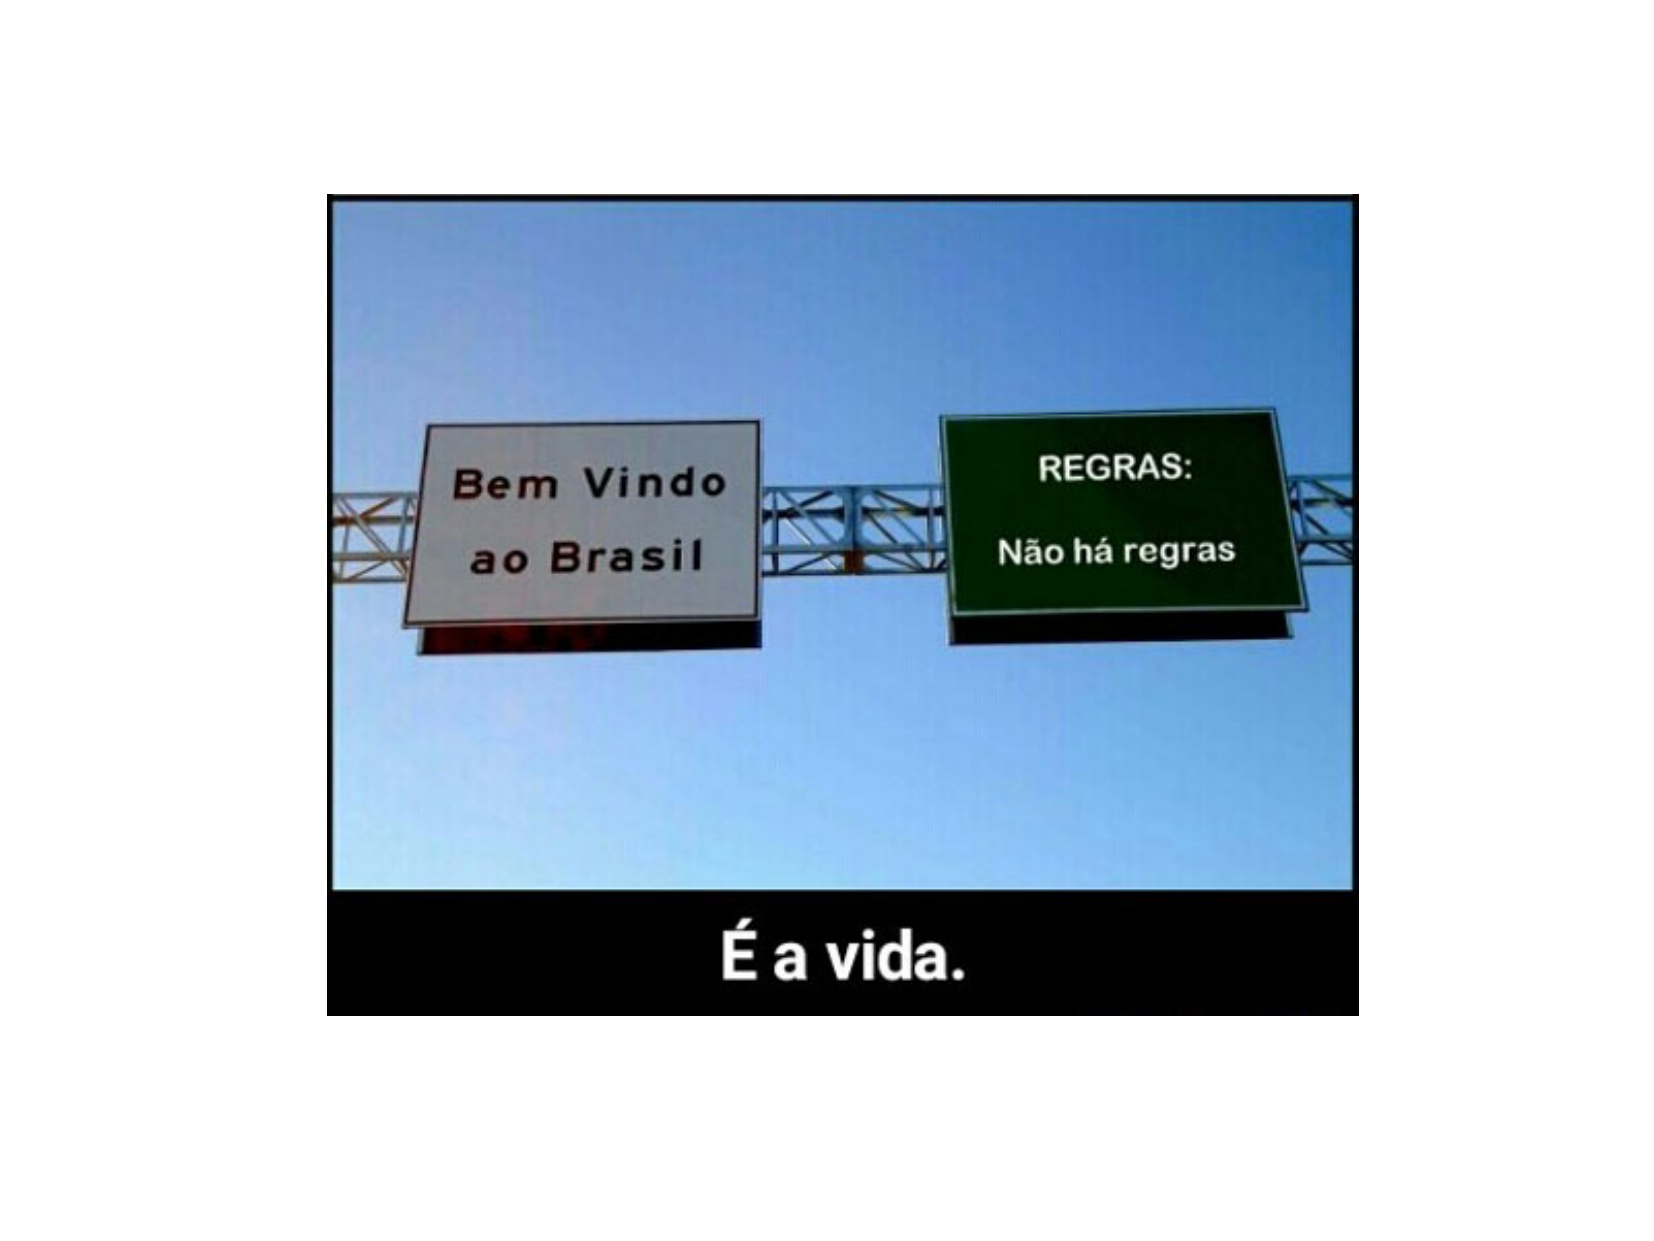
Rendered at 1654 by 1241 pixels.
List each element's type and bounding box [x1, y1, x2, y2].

picture [327, 194, 1359, 1016]
